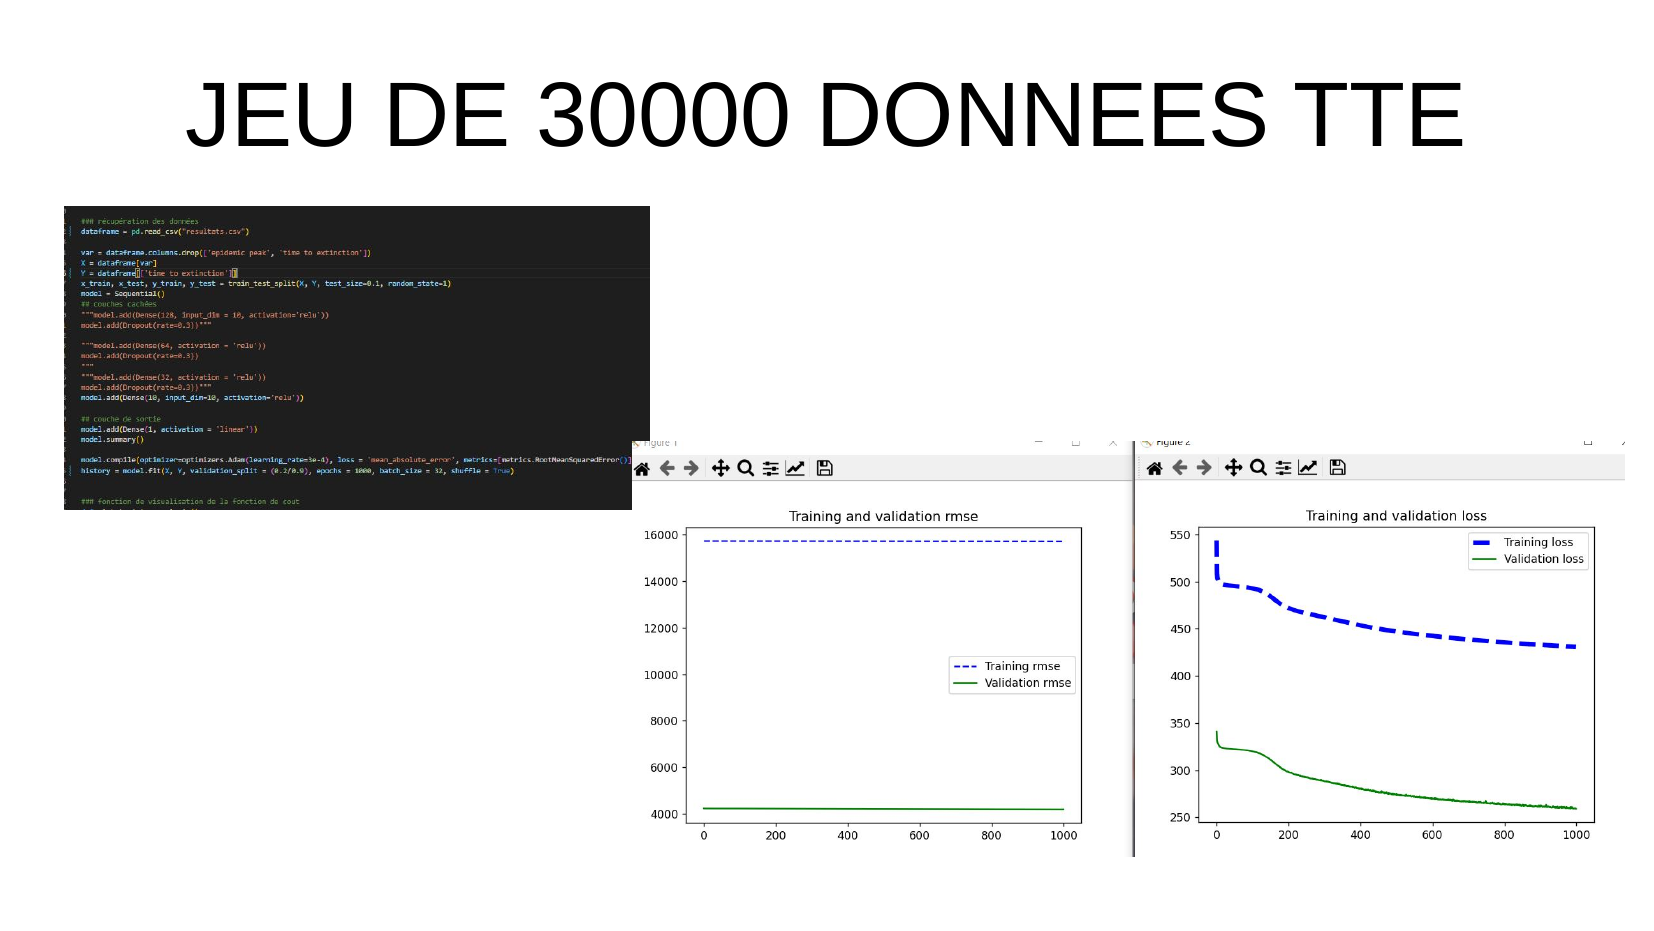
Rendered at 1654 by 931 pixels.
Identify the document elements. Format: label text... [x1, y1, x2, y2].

picture [64, 206, 1625, 857]
title JEU DE 30000 DONNEES TTE [82, 37, 1571, 193]
